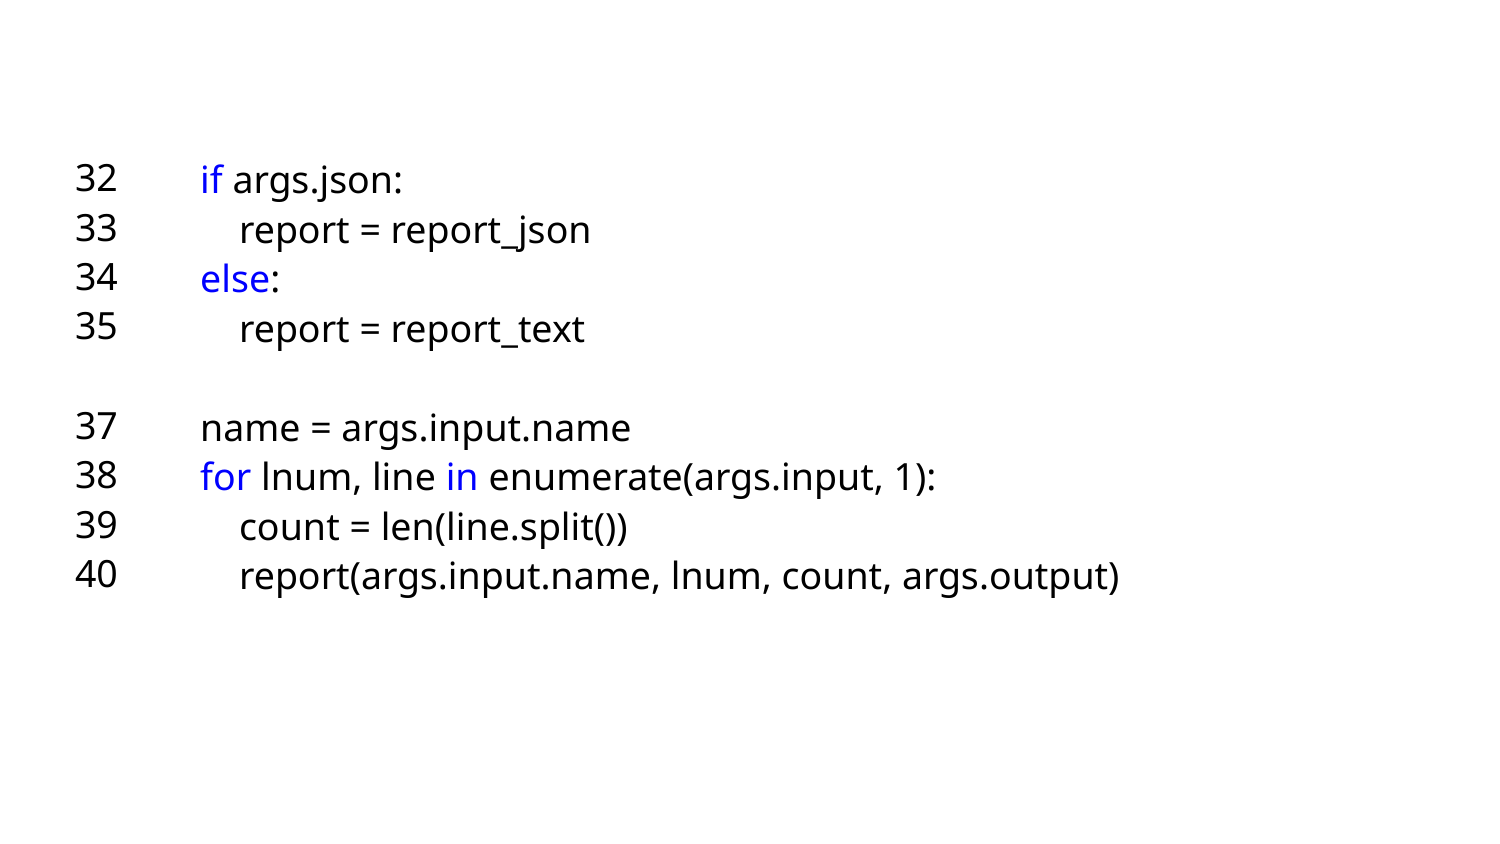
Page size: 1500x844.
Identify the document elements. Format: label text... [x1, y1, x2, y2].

title if args.json: report = report_json else: report = report_text name = args.input.name for lnum, line in enumerate(args.input, 1): count = len(line.split()) report(args.input.name, lnum, count, args.output) [185, 44, 1469, 799]
text_box 32 33 34 35 37 38 39 40 [60, 44, 160, 799]
